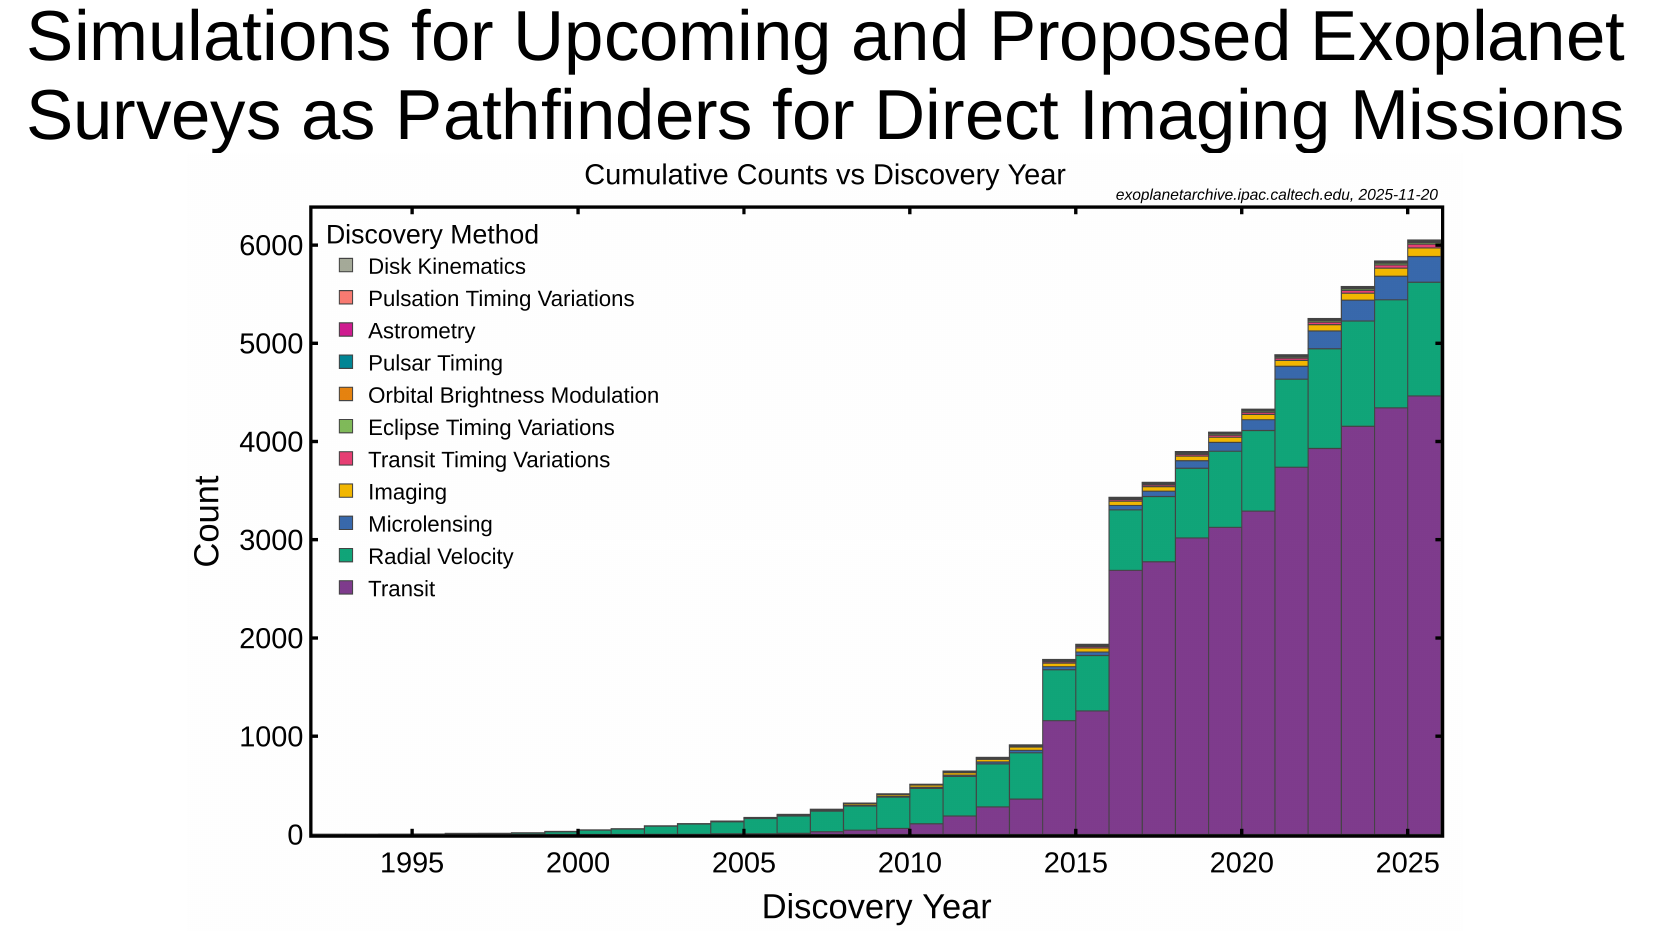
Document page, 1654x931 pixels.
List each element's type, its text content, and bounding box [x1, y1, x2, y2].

title Simulations for Upcoming and Proposed Exoplanet Surveys as Pathfinders for Direct Imaging Missions [0, 0, 1654, 155]
picture [187, 153, 1463, 931]
